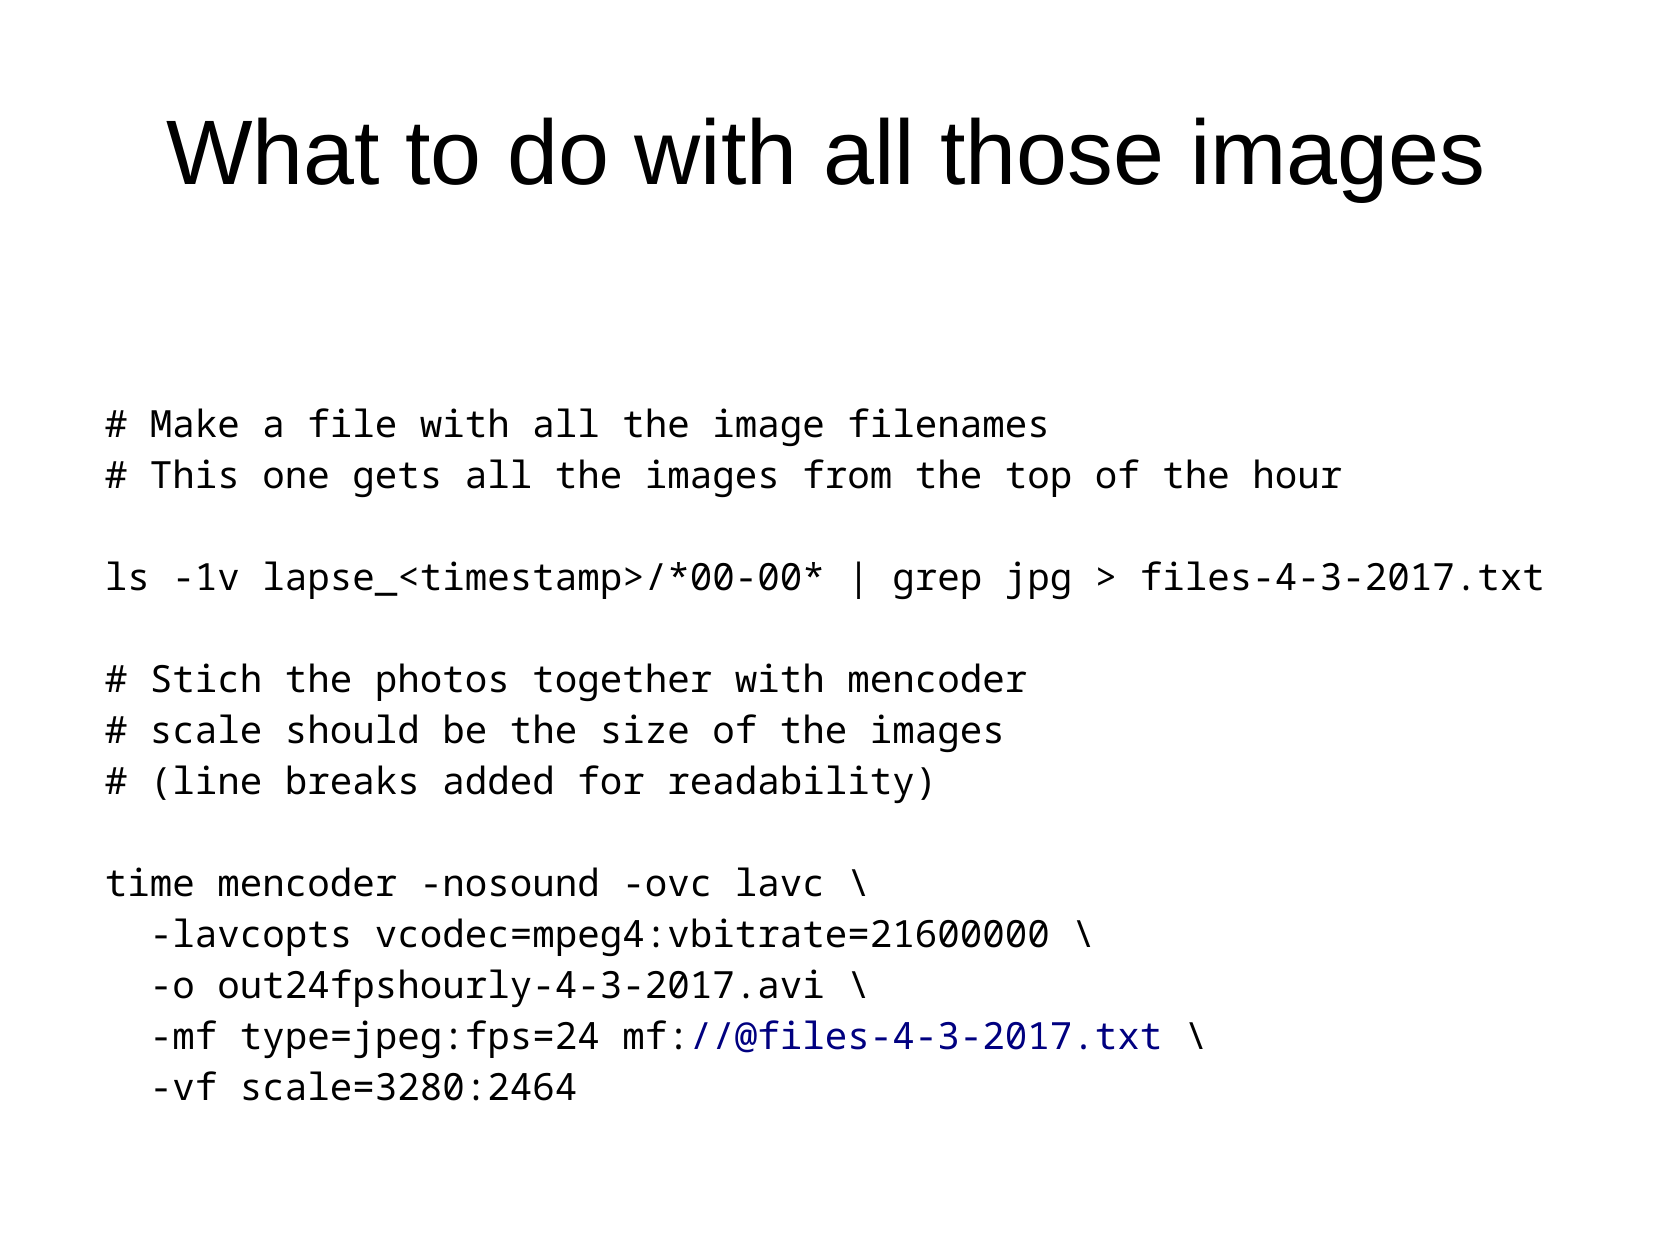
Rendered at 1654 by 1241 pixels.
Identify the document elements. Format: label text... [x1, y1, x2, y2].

text_box # Make a file with all the image filenames # This one gets all the images from the top of the hour ls -1v lapse_<timestamp>/*00-00* | grep jpg > files-4-3-2017.txt # Stich the photos together with mencoder # scale should be the size of the images # (line breaks added for readability) time mencoder -nosound -ovc lavc \ -lavcopts vcodec=mpeg4:vbitrate=21600000 \ -o out24fpshourly-4-3-2017.avi \ -mf type=jpeg:fps=24 mf://@files-4-3-2017.txt \ -vf scale=3280:2464 [90, 390, 1606, 1102]
title What to do with all those images [82, 49, 1571, 257]
